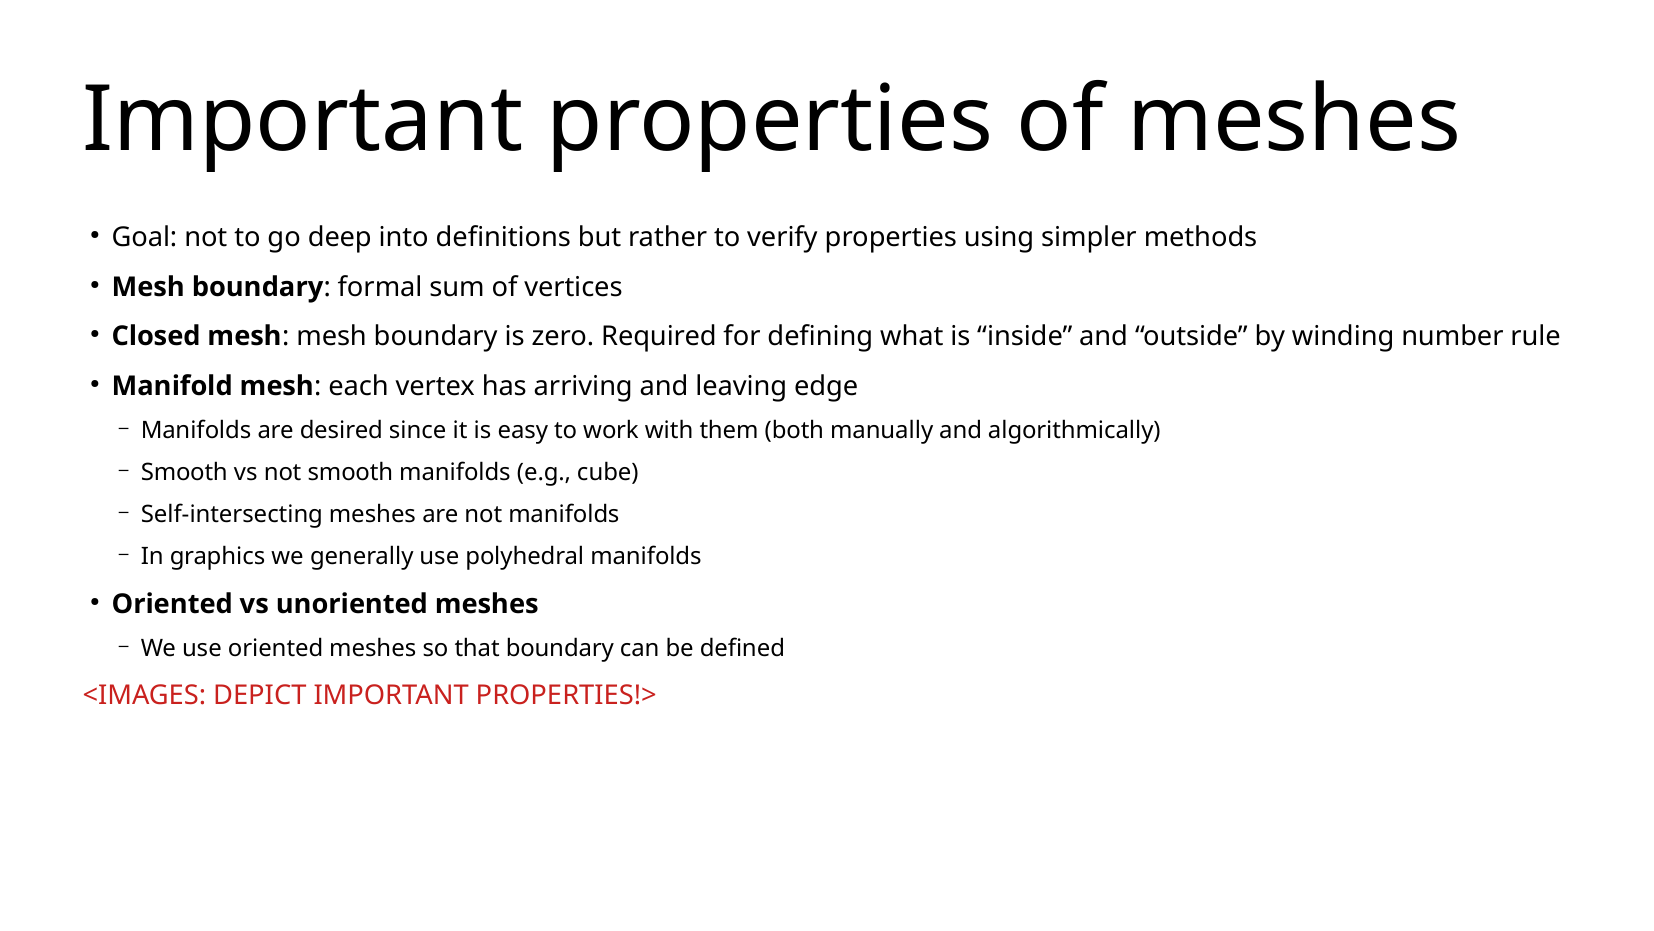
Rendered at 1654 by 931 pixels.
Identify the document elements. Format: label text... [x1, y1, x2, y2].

title Important properties of meshes [82, 37, 1571, 193]
list Goal: not to go deep into definitions but rather to verify properties using simpler methods Mesh boundary: formal sum of vertices Closed mesh: mesh boundary is zero. Required for defining what is “inside” and “outside” by winding number rule Manifold mesh: each vertex has arriving and leaving edge Manifolds are desired since it is easy to work with them (both manually and algorithmically) Smooth vs not smooth manifolds (e.g., cube) Self-intersecting meshes are not manifolds In graphics we generally use polyhedral manifolds Oriented vs unoriented meshes We use oriented meshes so that boundary can be defined <IMAGES: DEPICT IMPORTANT PROPERTIES!> [82, 217, 1571, 758]
